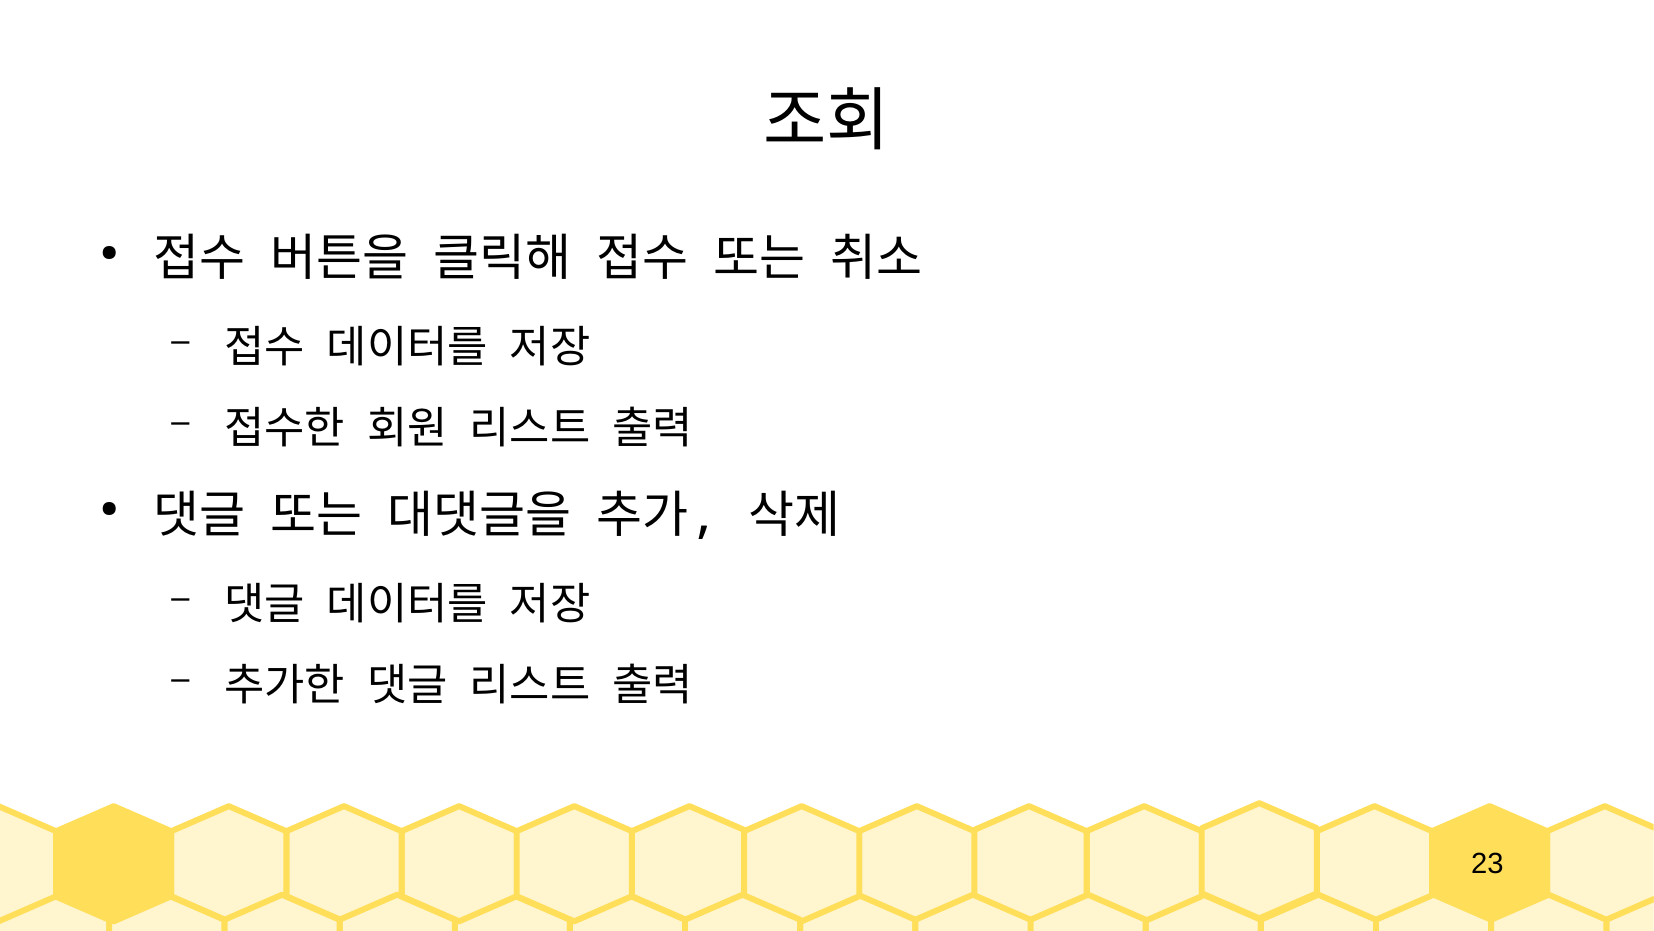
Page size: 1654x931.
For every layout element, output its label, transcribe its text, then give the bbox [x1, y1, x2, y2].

list 접수 버튼을 클릭해 접수 또는 취소 접수 데이터를 저장 접수한 회원 리스트 출력 댓글 또는 대댓글을 추가, 삭제 댓글 데이터를 저장 추가한 댓글 리스트 출력 [82, 217, 1571, 758]
title 조회 [82, 37, 1571, 193]
